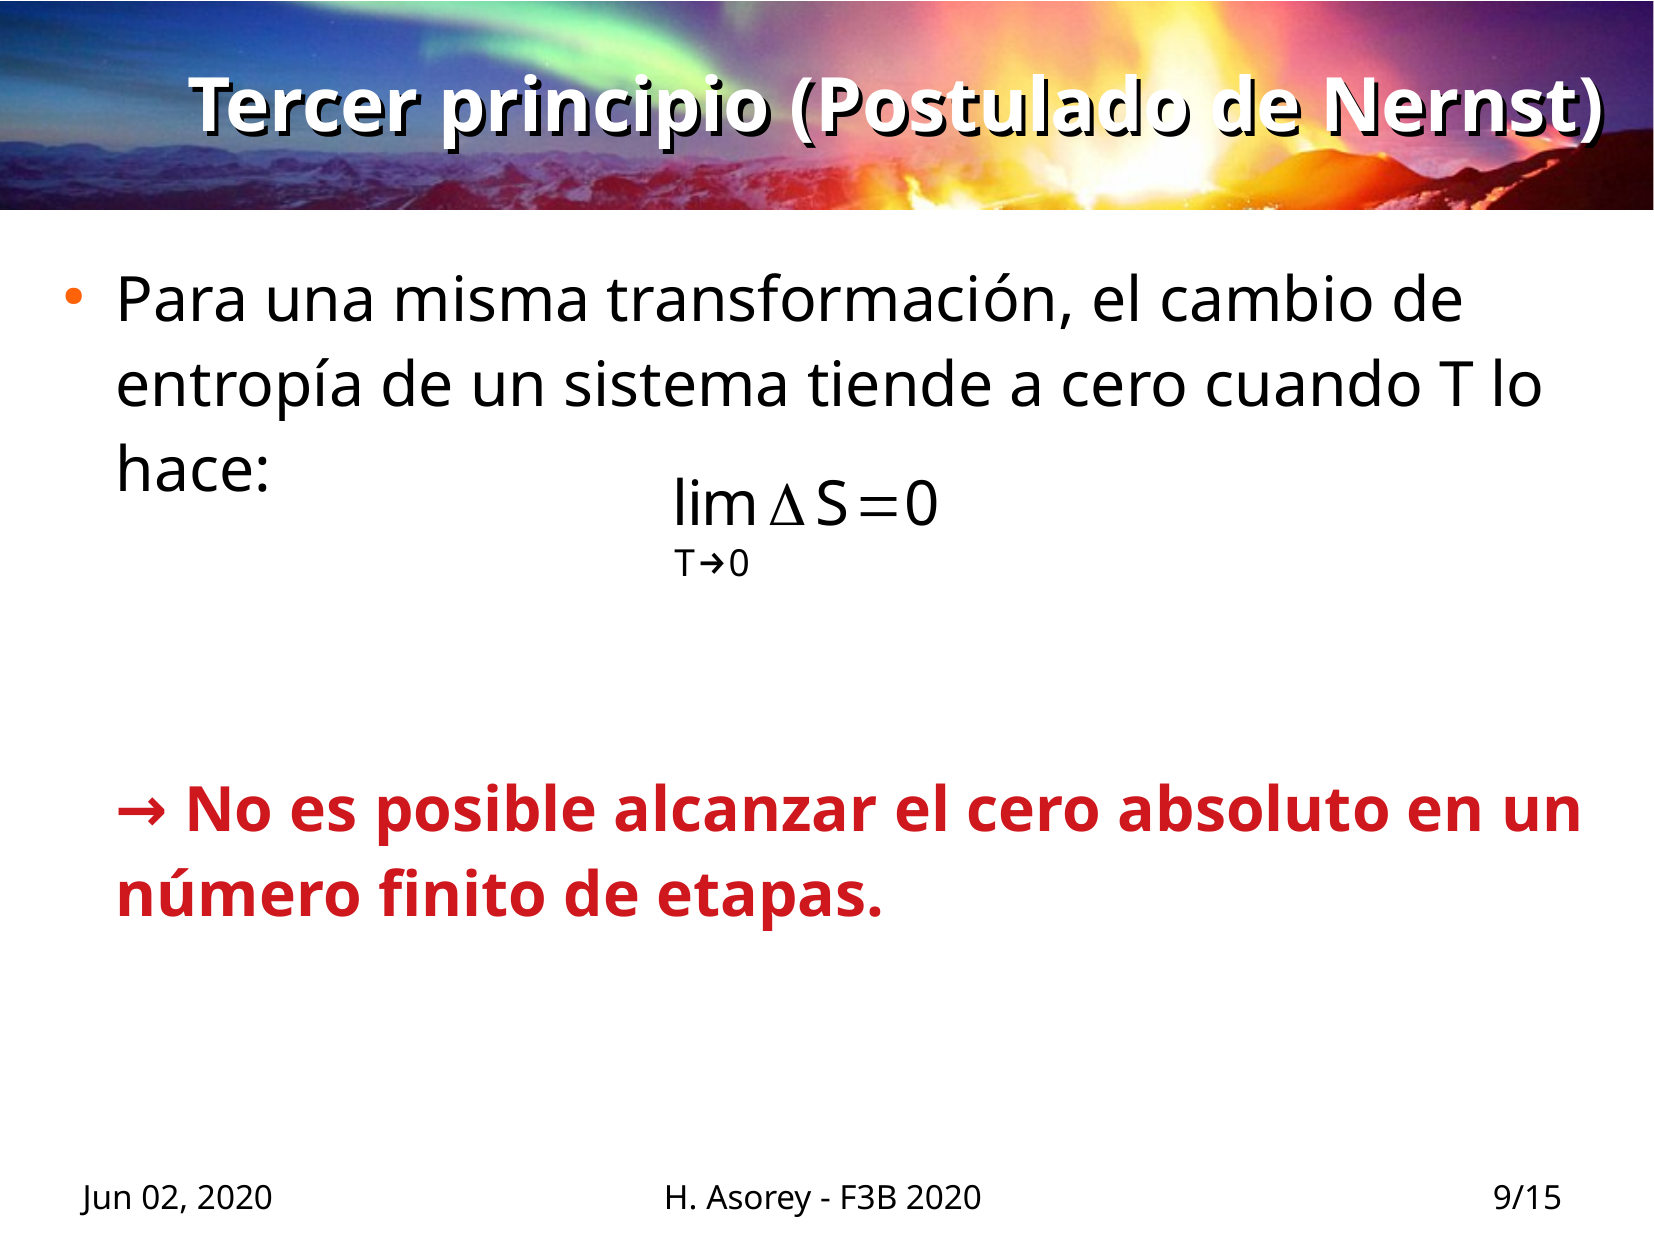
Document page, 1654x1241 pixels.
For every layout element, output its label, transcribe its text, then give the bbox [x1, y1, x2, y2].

list Para una misma transformación, el cambio de entropía de un sistema tiende a cero cuando T lo hace: → No es posible alcanzar el cero absoluto en un número finito de etapas. [45, 255, 1606, 1156]
chart [666, 465, 955, 587]
picture [0, 1, 1654, 210]
title Tercer principio (Postulado de Nernst) [45, 15, 1606, 191]
